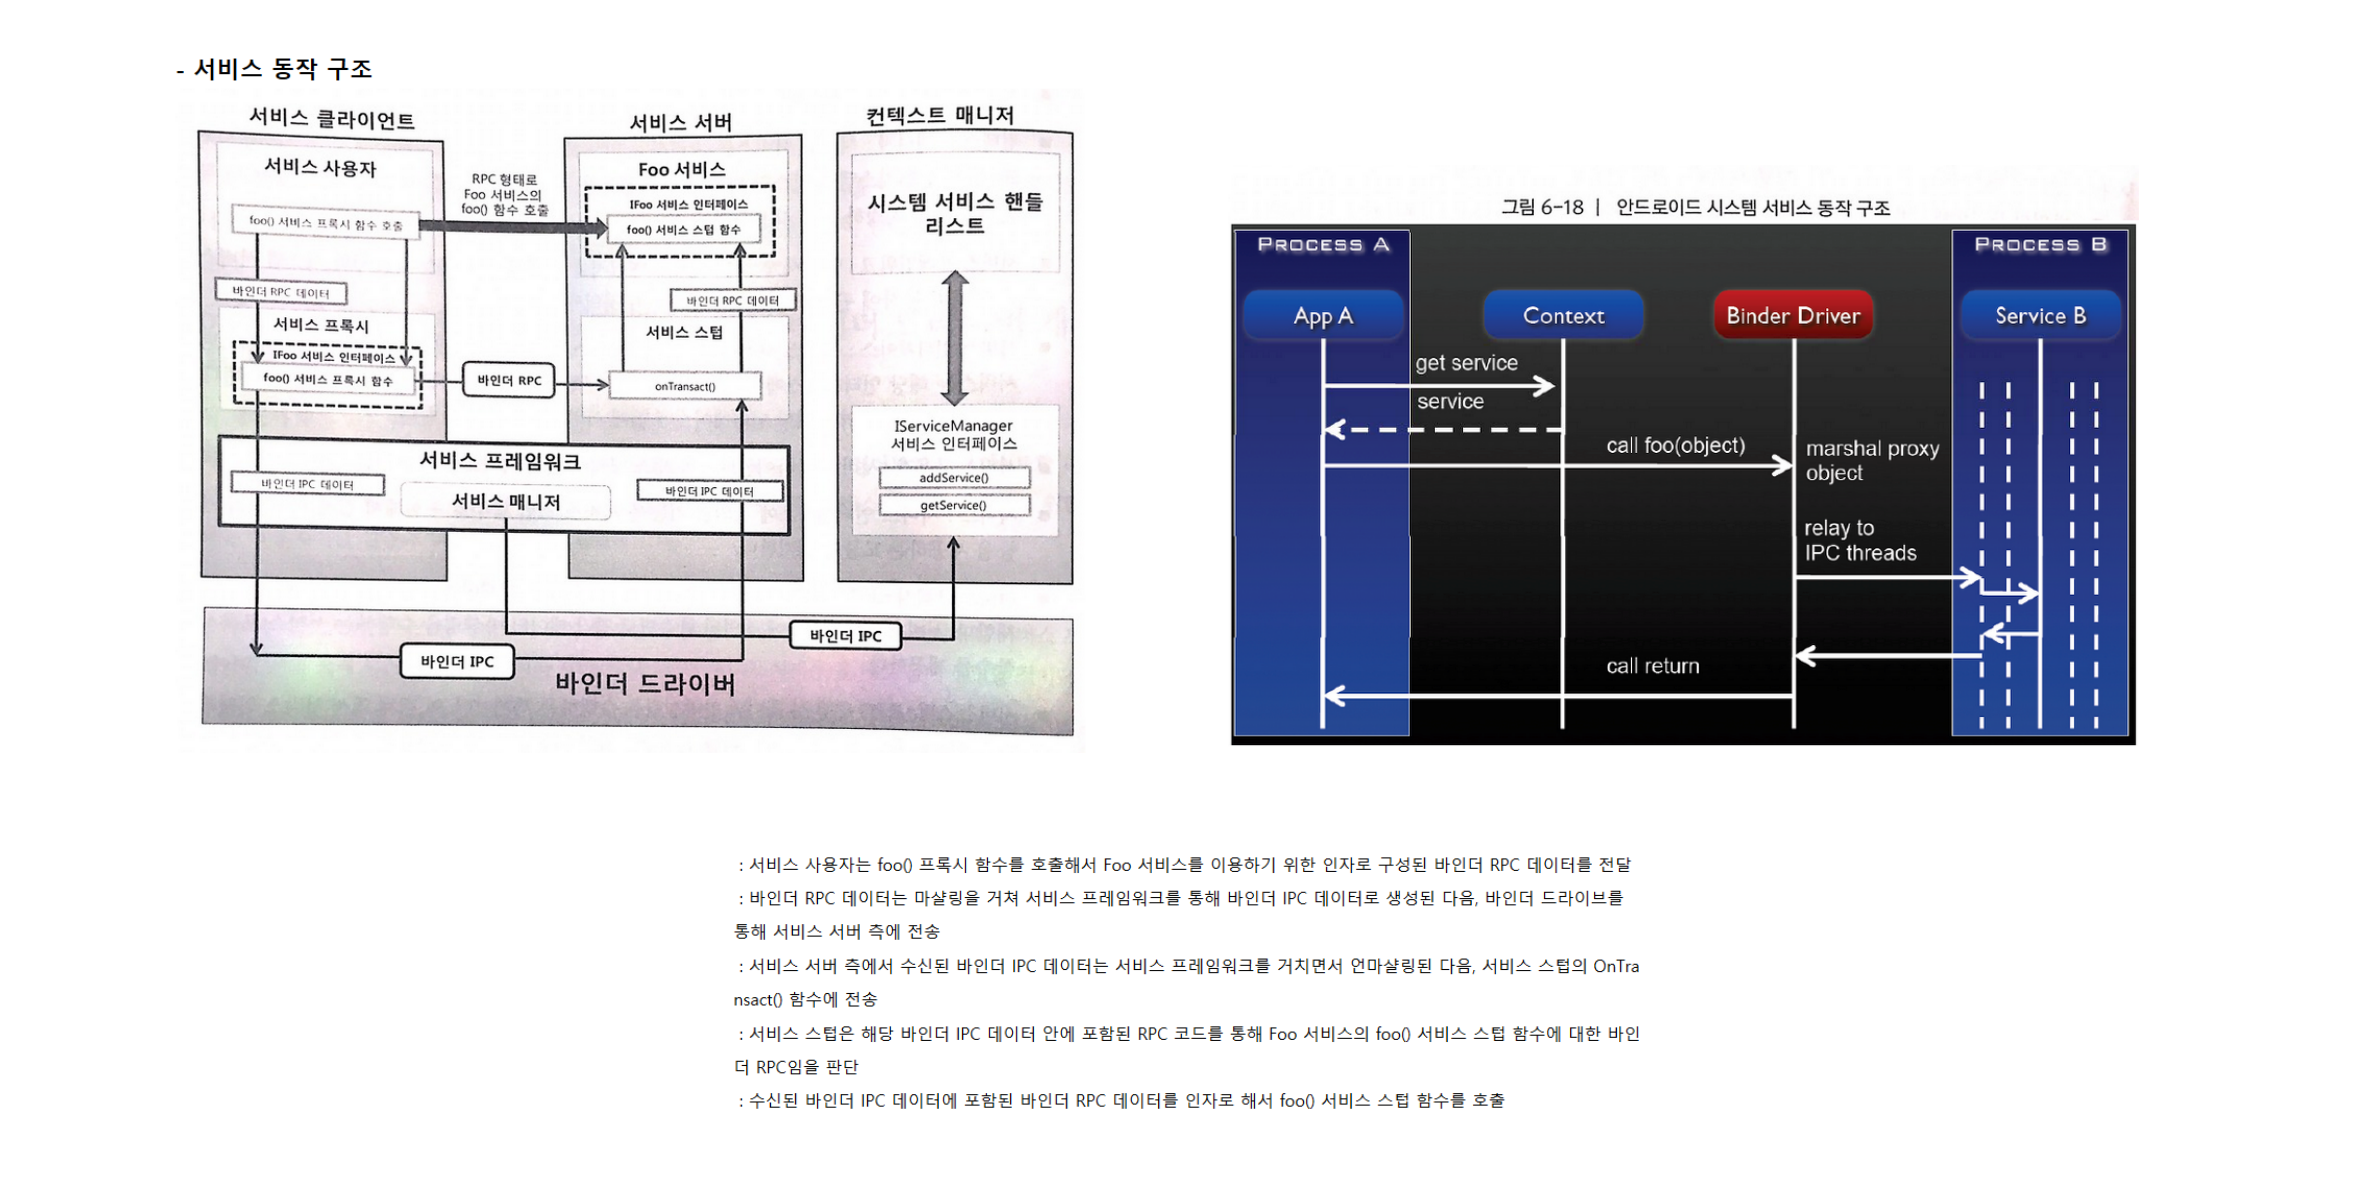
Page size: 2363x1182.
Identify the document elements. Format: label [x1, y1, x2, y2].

picture [162, 45, 1100, 753]
picture [1218, 165, 2141, 764]
picture [721, 848, 1641, 1138]
